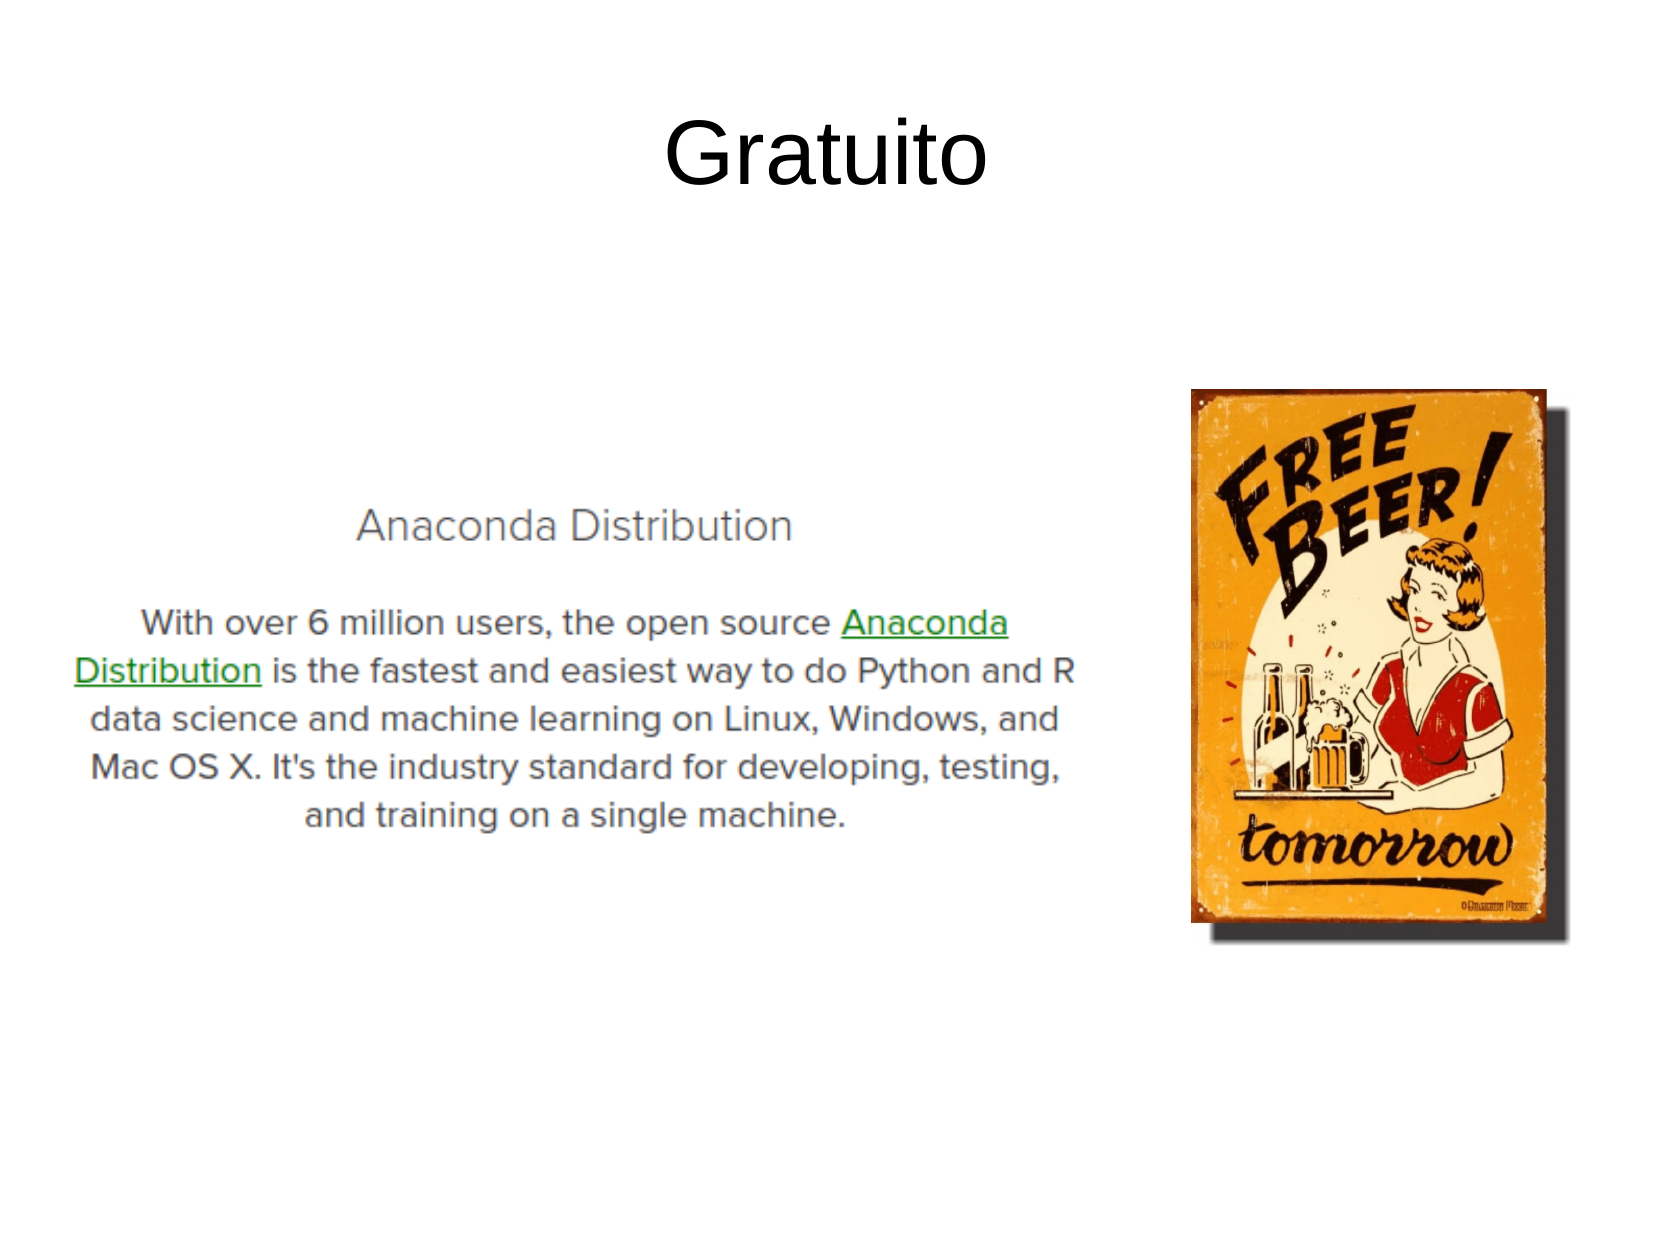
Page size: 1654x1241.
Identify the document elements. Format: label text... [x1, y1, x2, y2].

picture [1191, 389, 1571, 946]
title Gratuito [82, 49, 1571, 257]
picture [58, 472, 1099, 863]
